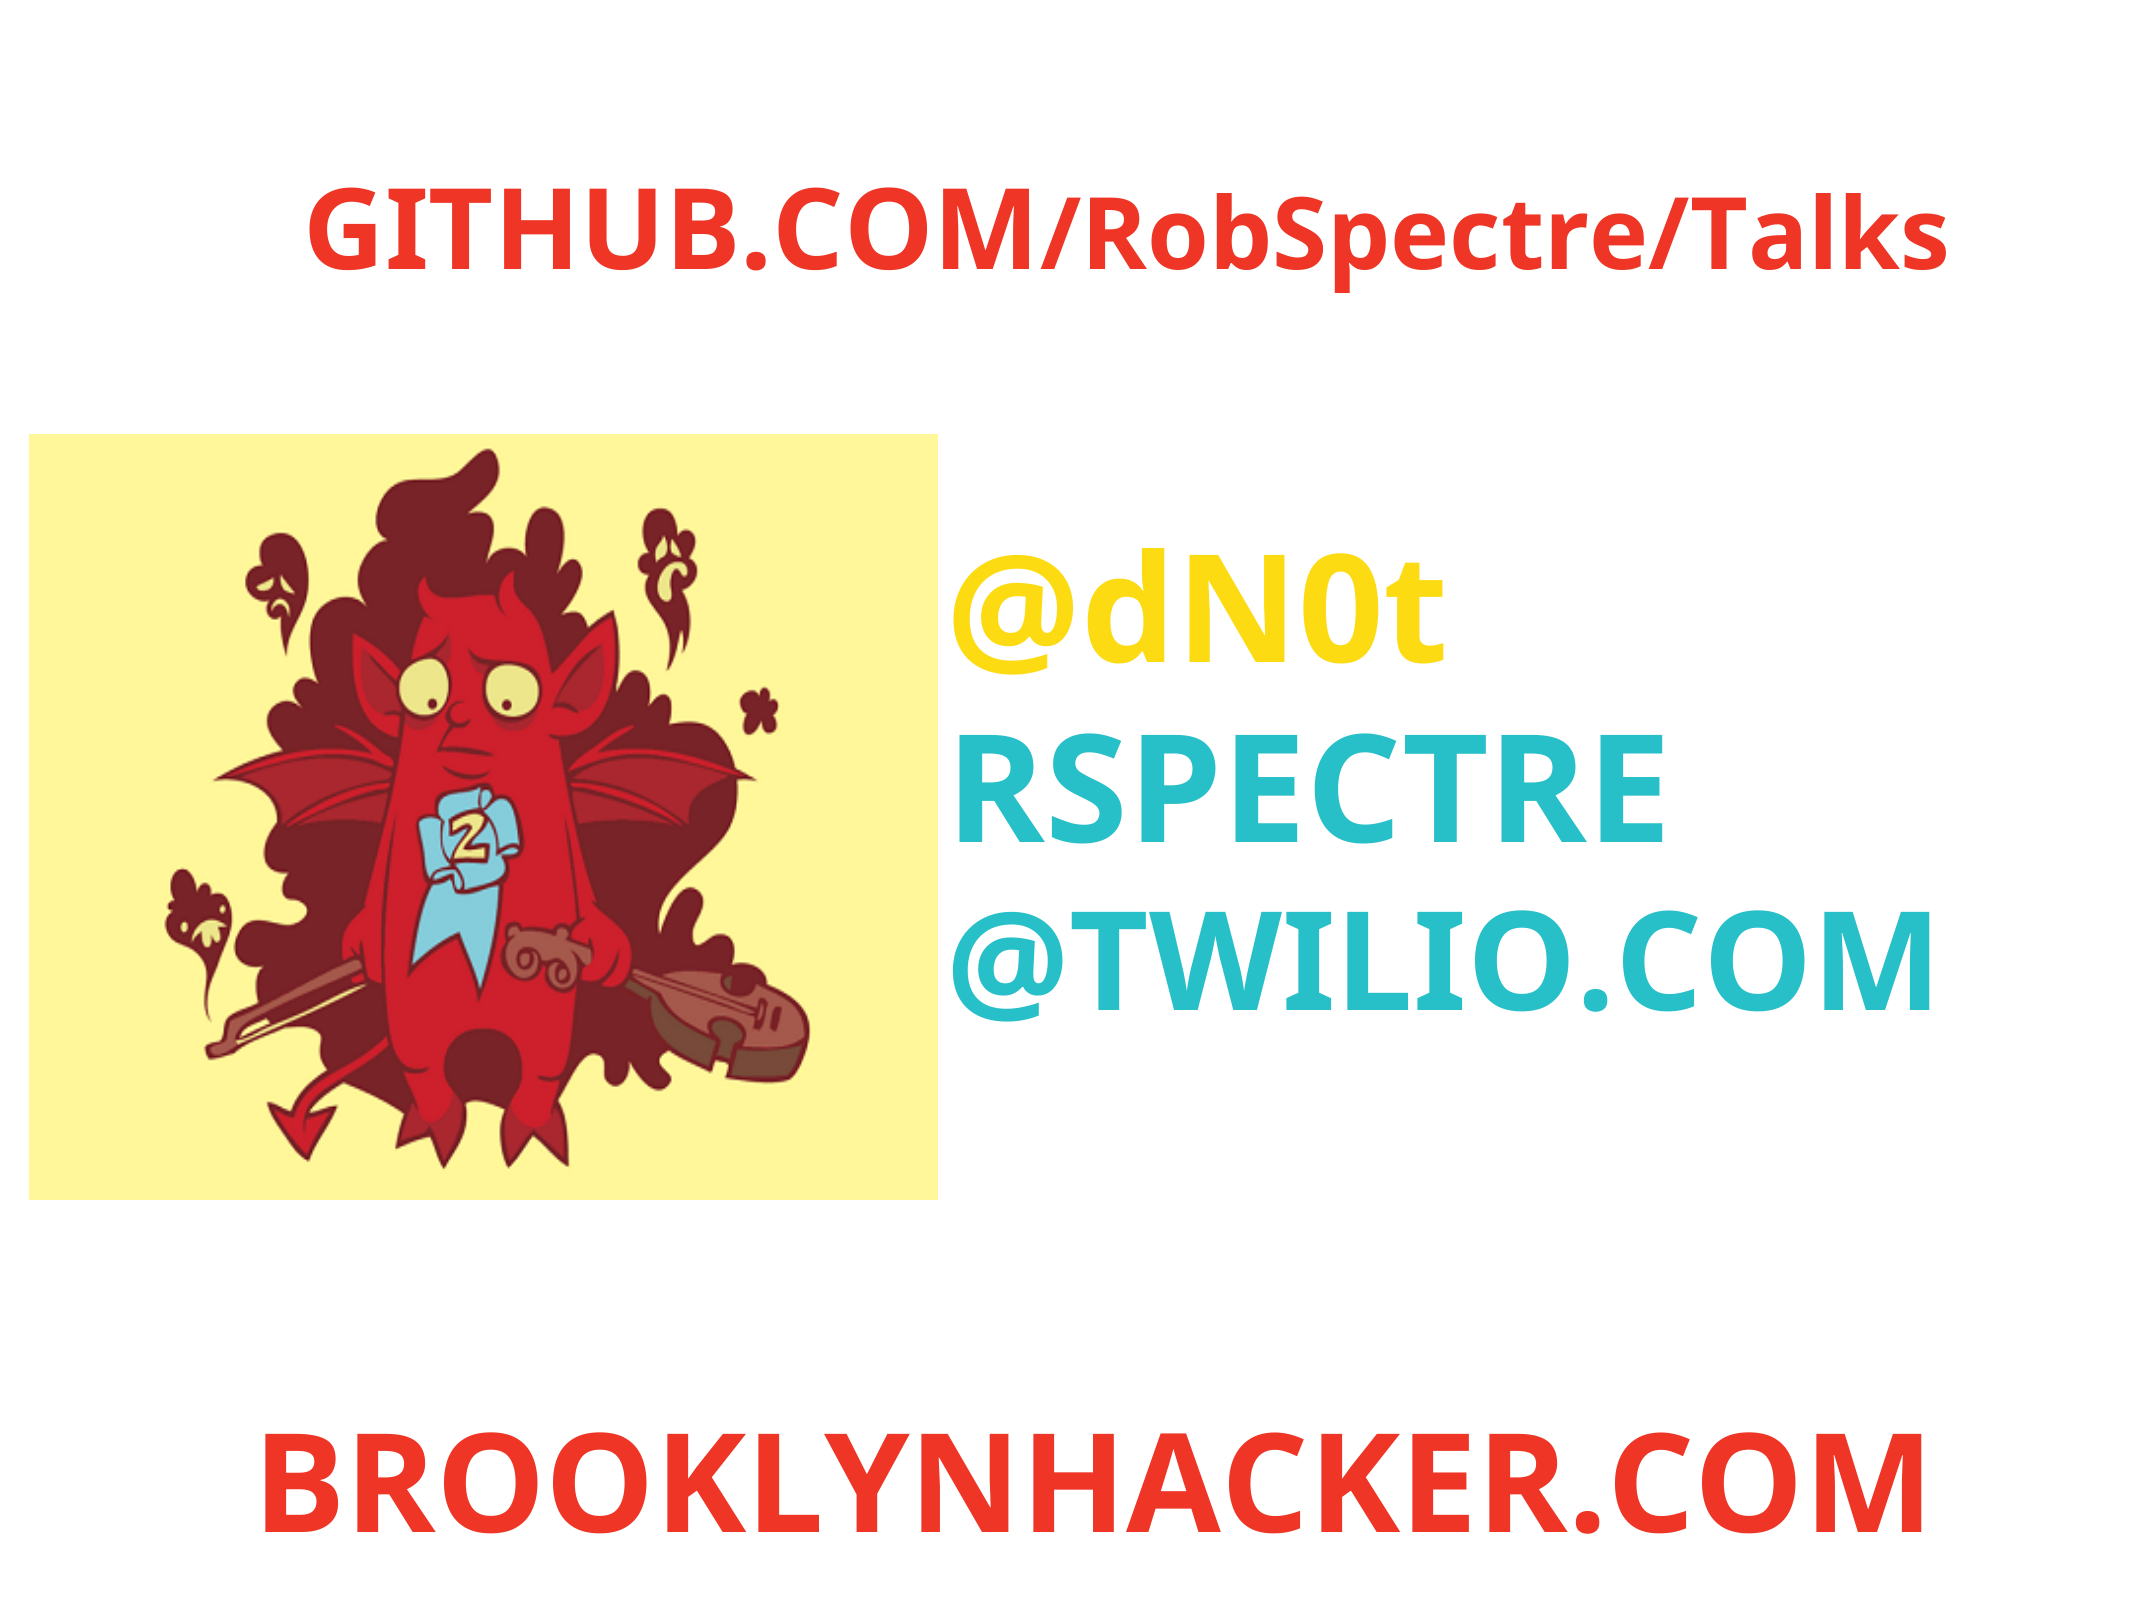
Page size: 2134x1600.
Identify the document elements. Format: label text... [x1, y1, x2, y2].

text_box @dN0t RSPECTRE @TWILIO.COM [938, 512, 2134, 1163]
text_box BROOKLYNHACKER.COM [79, 1387, 2101, 1576]
text_box GITHUB.COM/RobSpectre/Talks [112, 149, 2134, 338]
picture [29, 434, 938, 1201]
